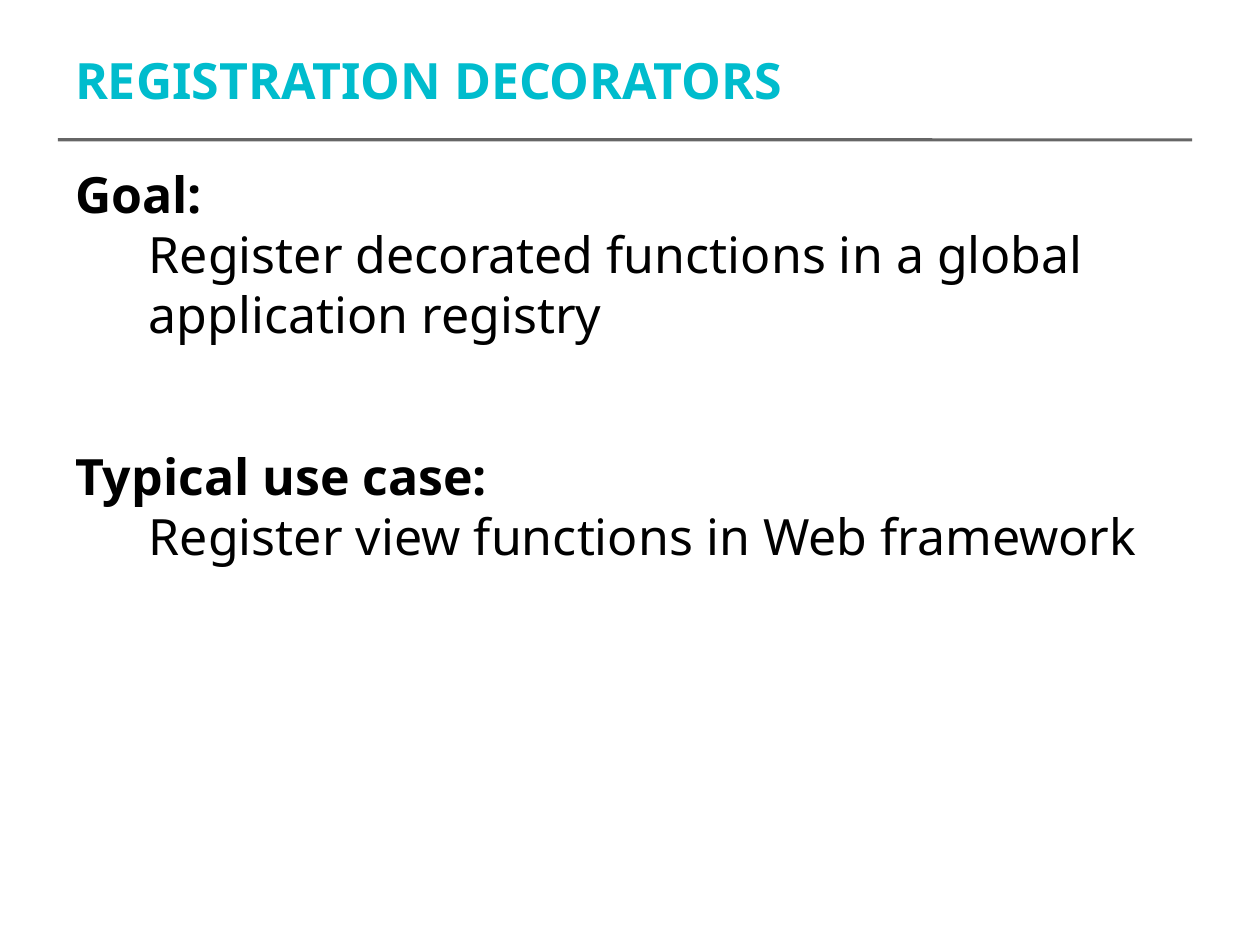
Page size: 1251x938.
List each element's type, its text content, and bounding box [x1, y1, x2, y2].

title REGISTRATION DECORATORS [62, 37, 1188, 122]
list Goal: Register decorated functions in a global application registry Typical use case: Register view functions in Web framework [62, 151, 1188, 831]
